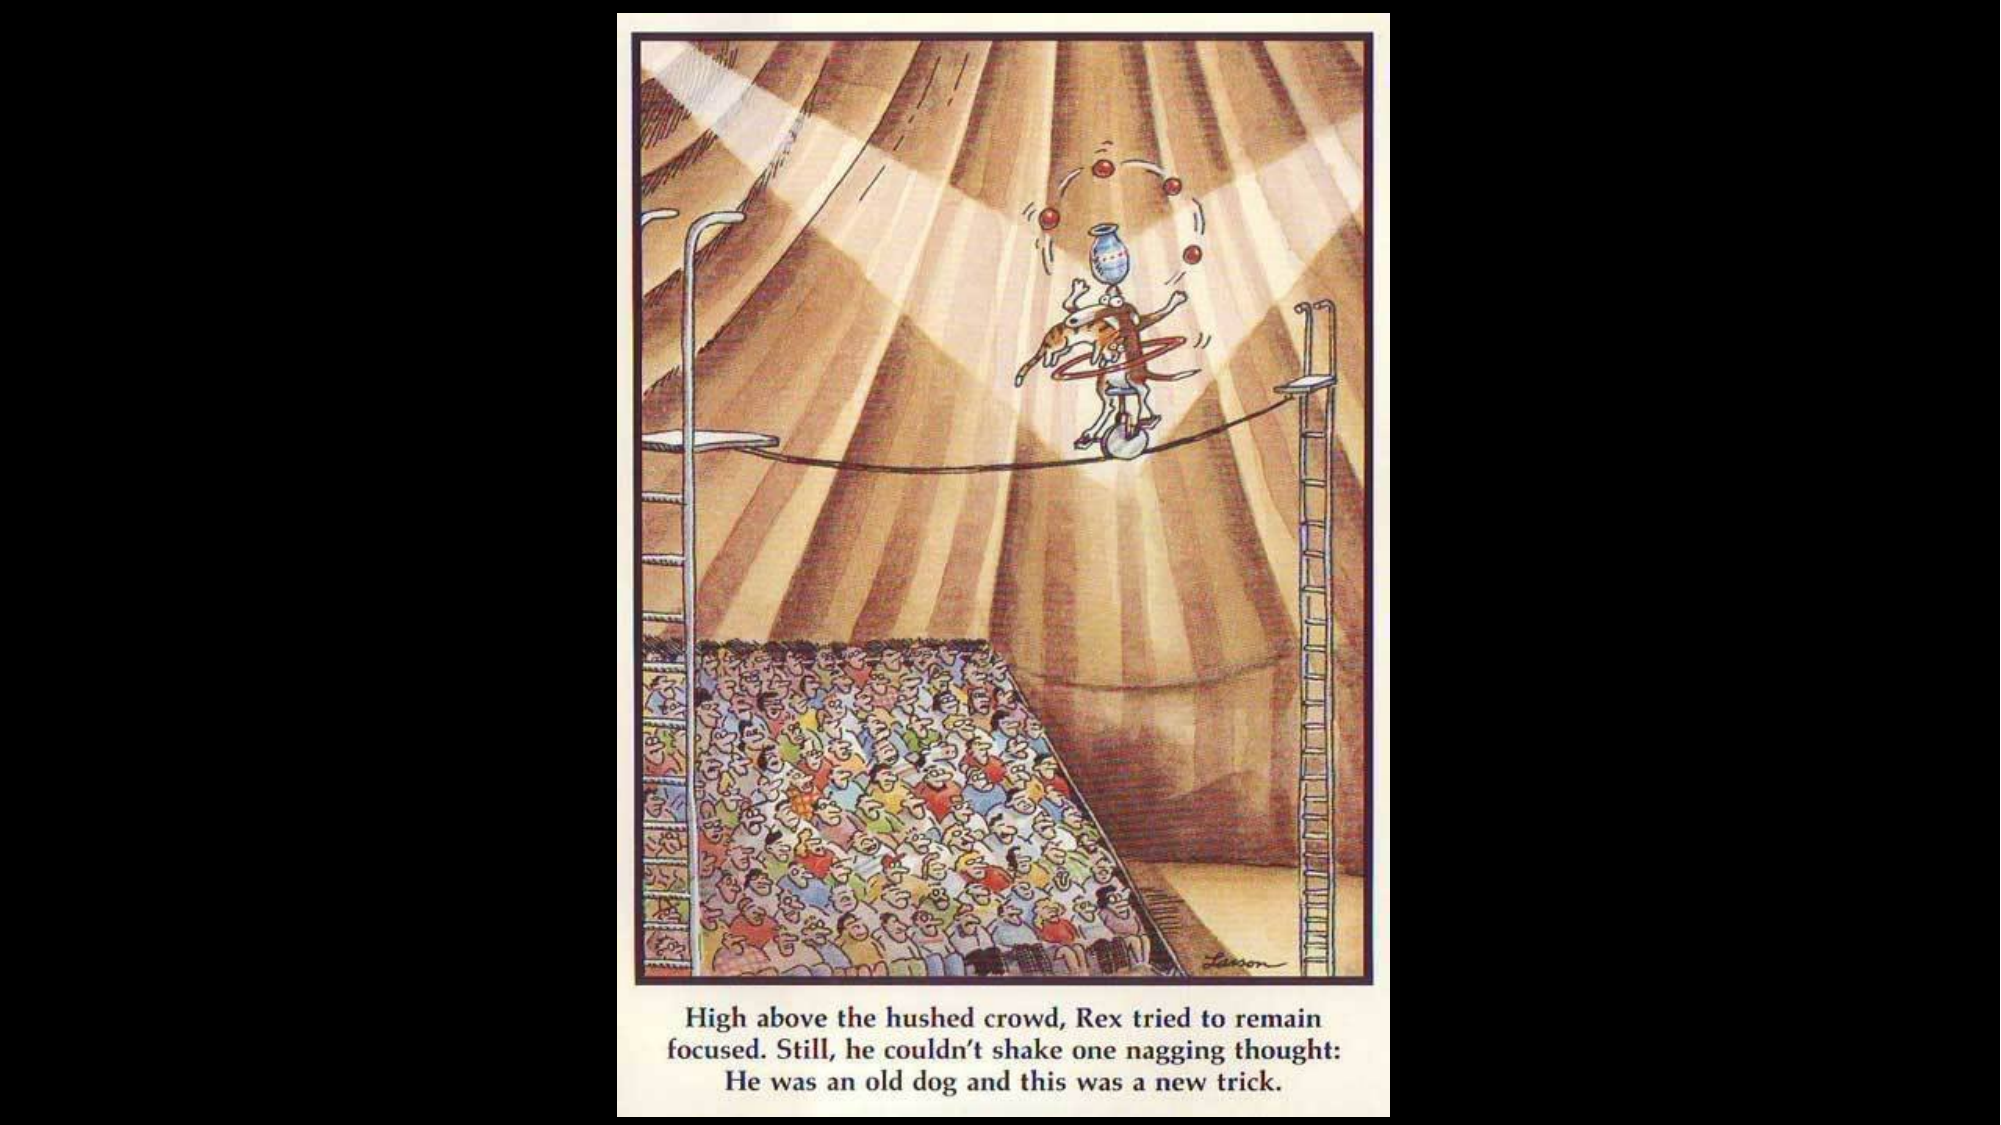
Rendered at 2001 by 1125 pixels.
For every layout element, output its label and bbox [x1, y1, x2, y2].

picture [617, 13, 1390, 1117]
